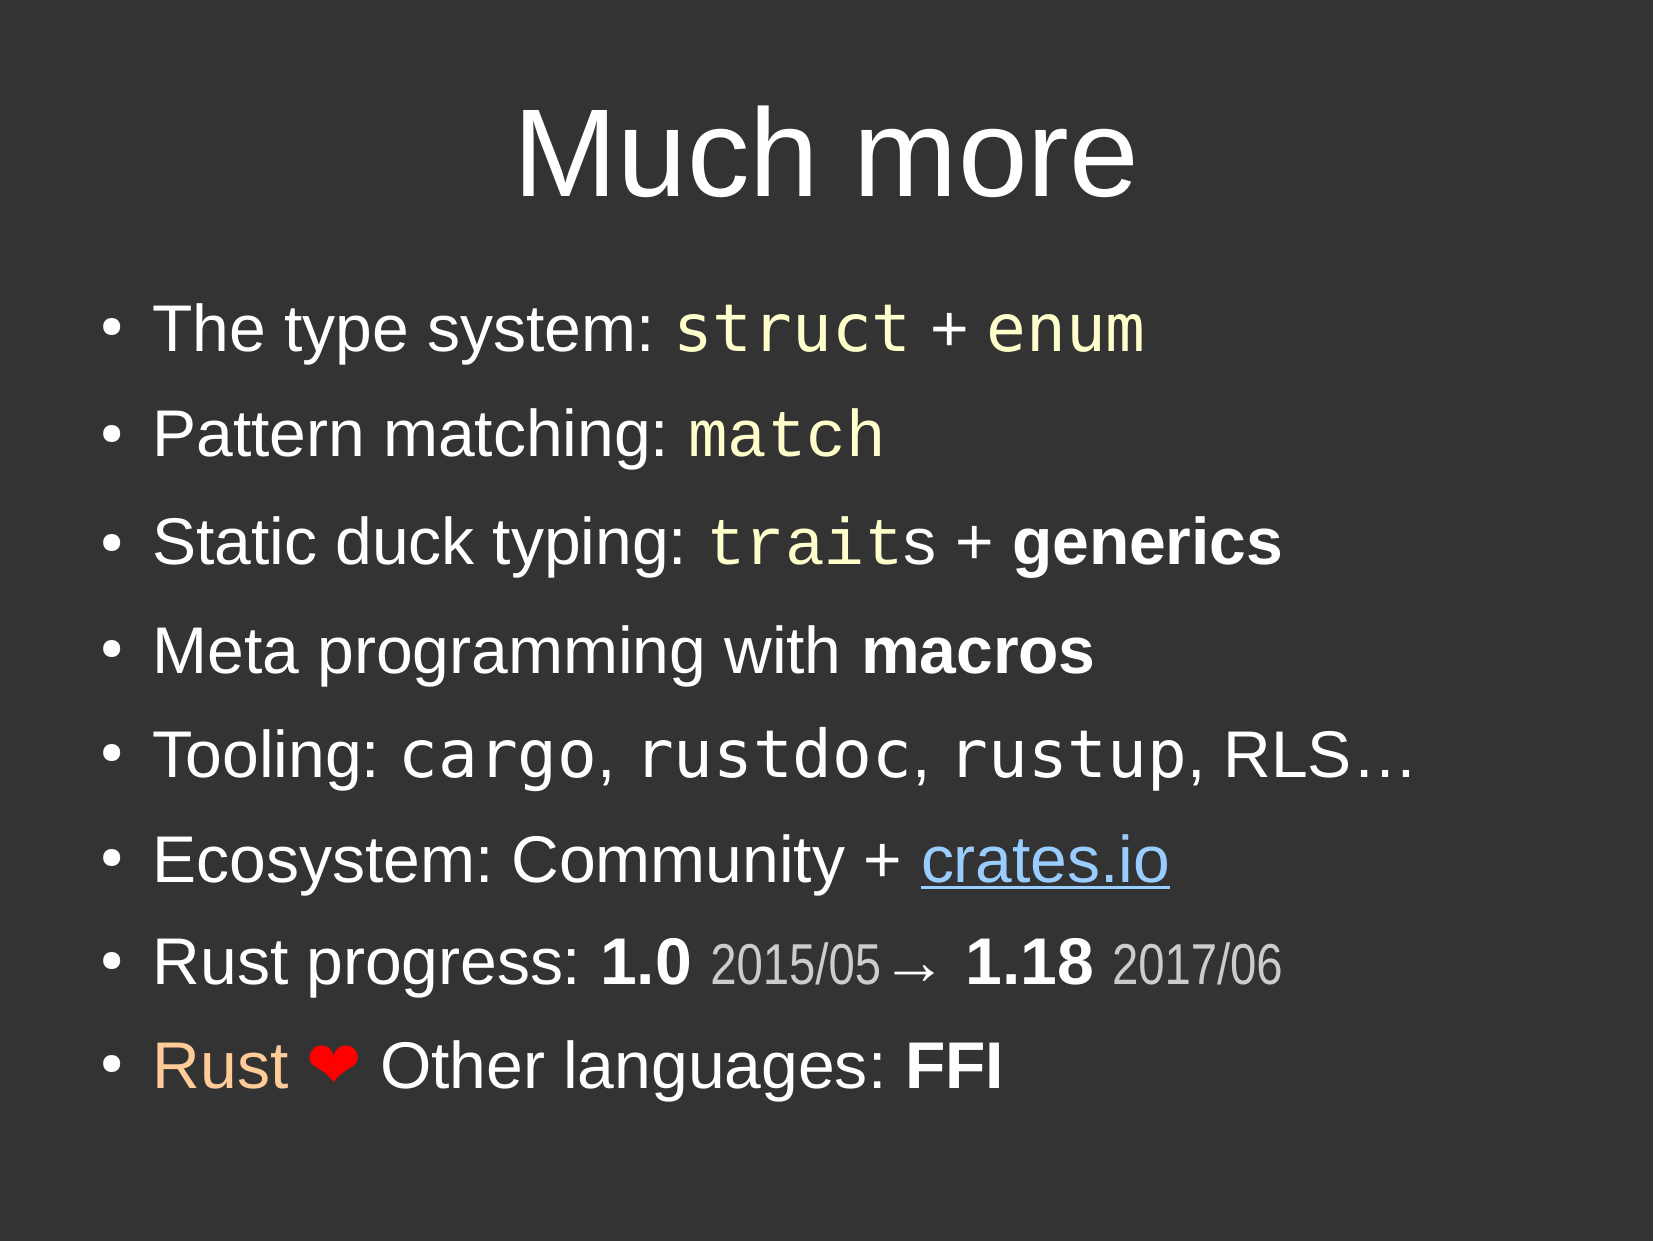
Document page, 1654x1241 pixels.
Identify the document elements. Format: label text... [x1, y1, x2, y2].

list The type system: struct + enum Pattern matching: match Static duck typing: traits + generics Meta programming with macros Tooling: cargo, rustdoc, rustup, RLS… Ecosystem: Community + crates.io Rust progress: 1.0 2015/05→ 1.18 2017/06 Rust ❤ Other languages: FFI [82, 290, 1571, 1111]
title Much more [82, 49, 1571, 257]
